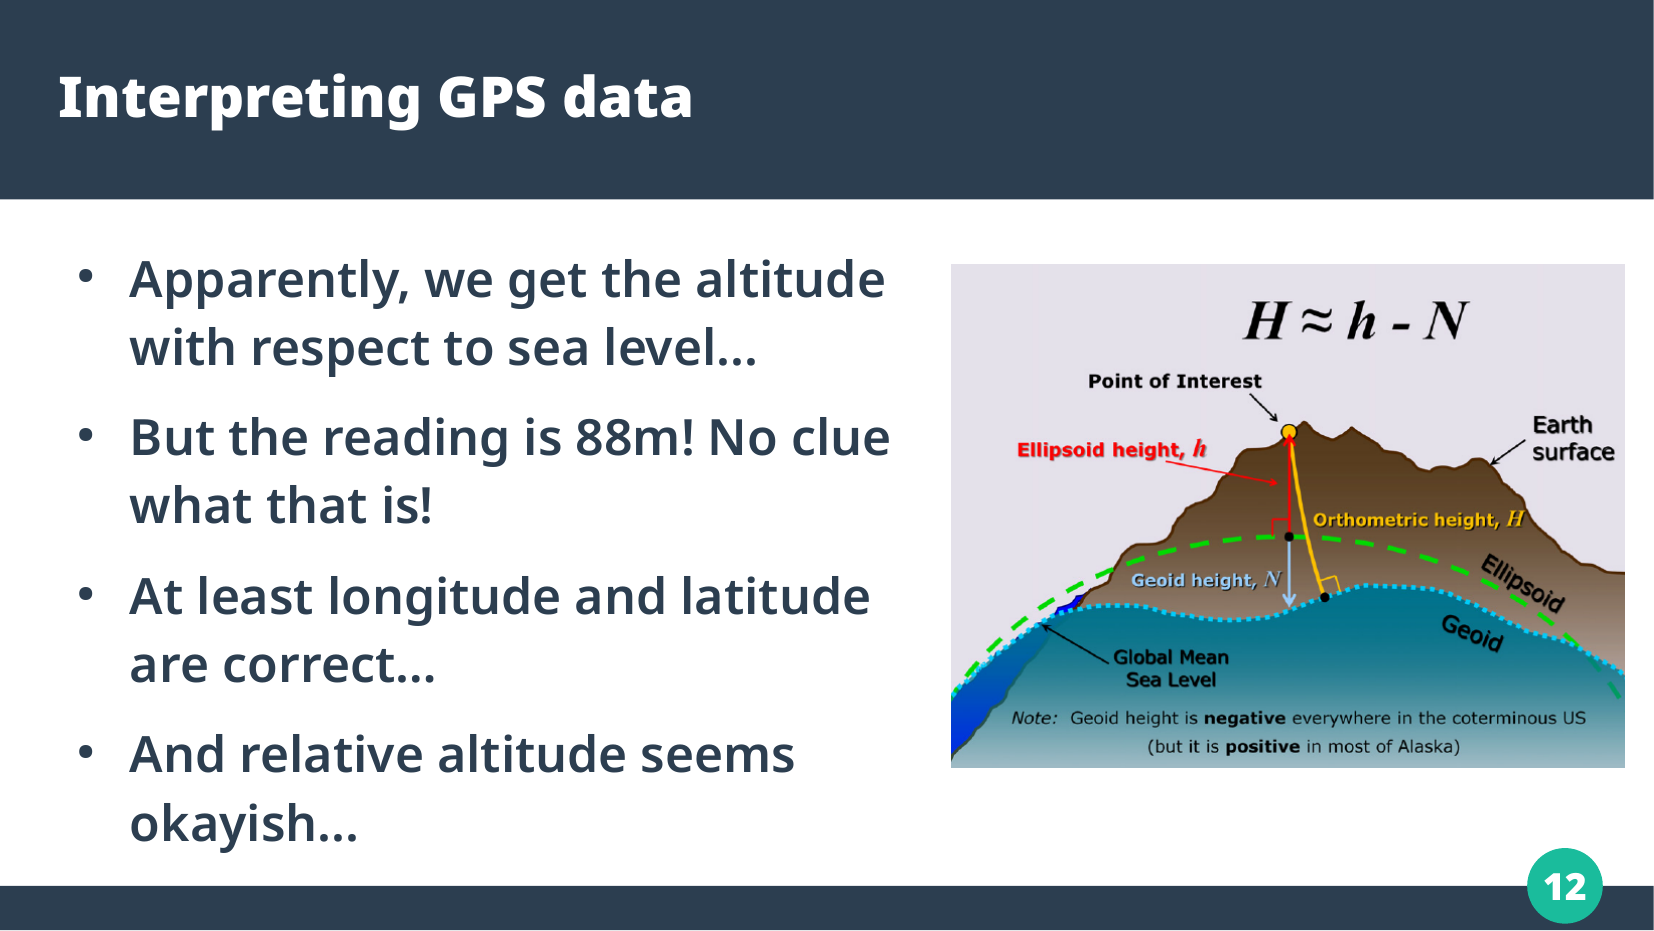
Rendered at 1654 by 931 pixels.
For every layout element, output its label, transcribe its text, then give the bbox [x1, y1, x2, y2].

title Interpreting GPS data [59, 37, 1595, 155]
picture [950, 263, 1625, 768]
list Apparently, we get the altitude with respect to sea level... But the reading is 88m! No clue what that is! At least longitude and latitude are correct… And relative altitude seems okayish... [59, 243, 916, 864]
